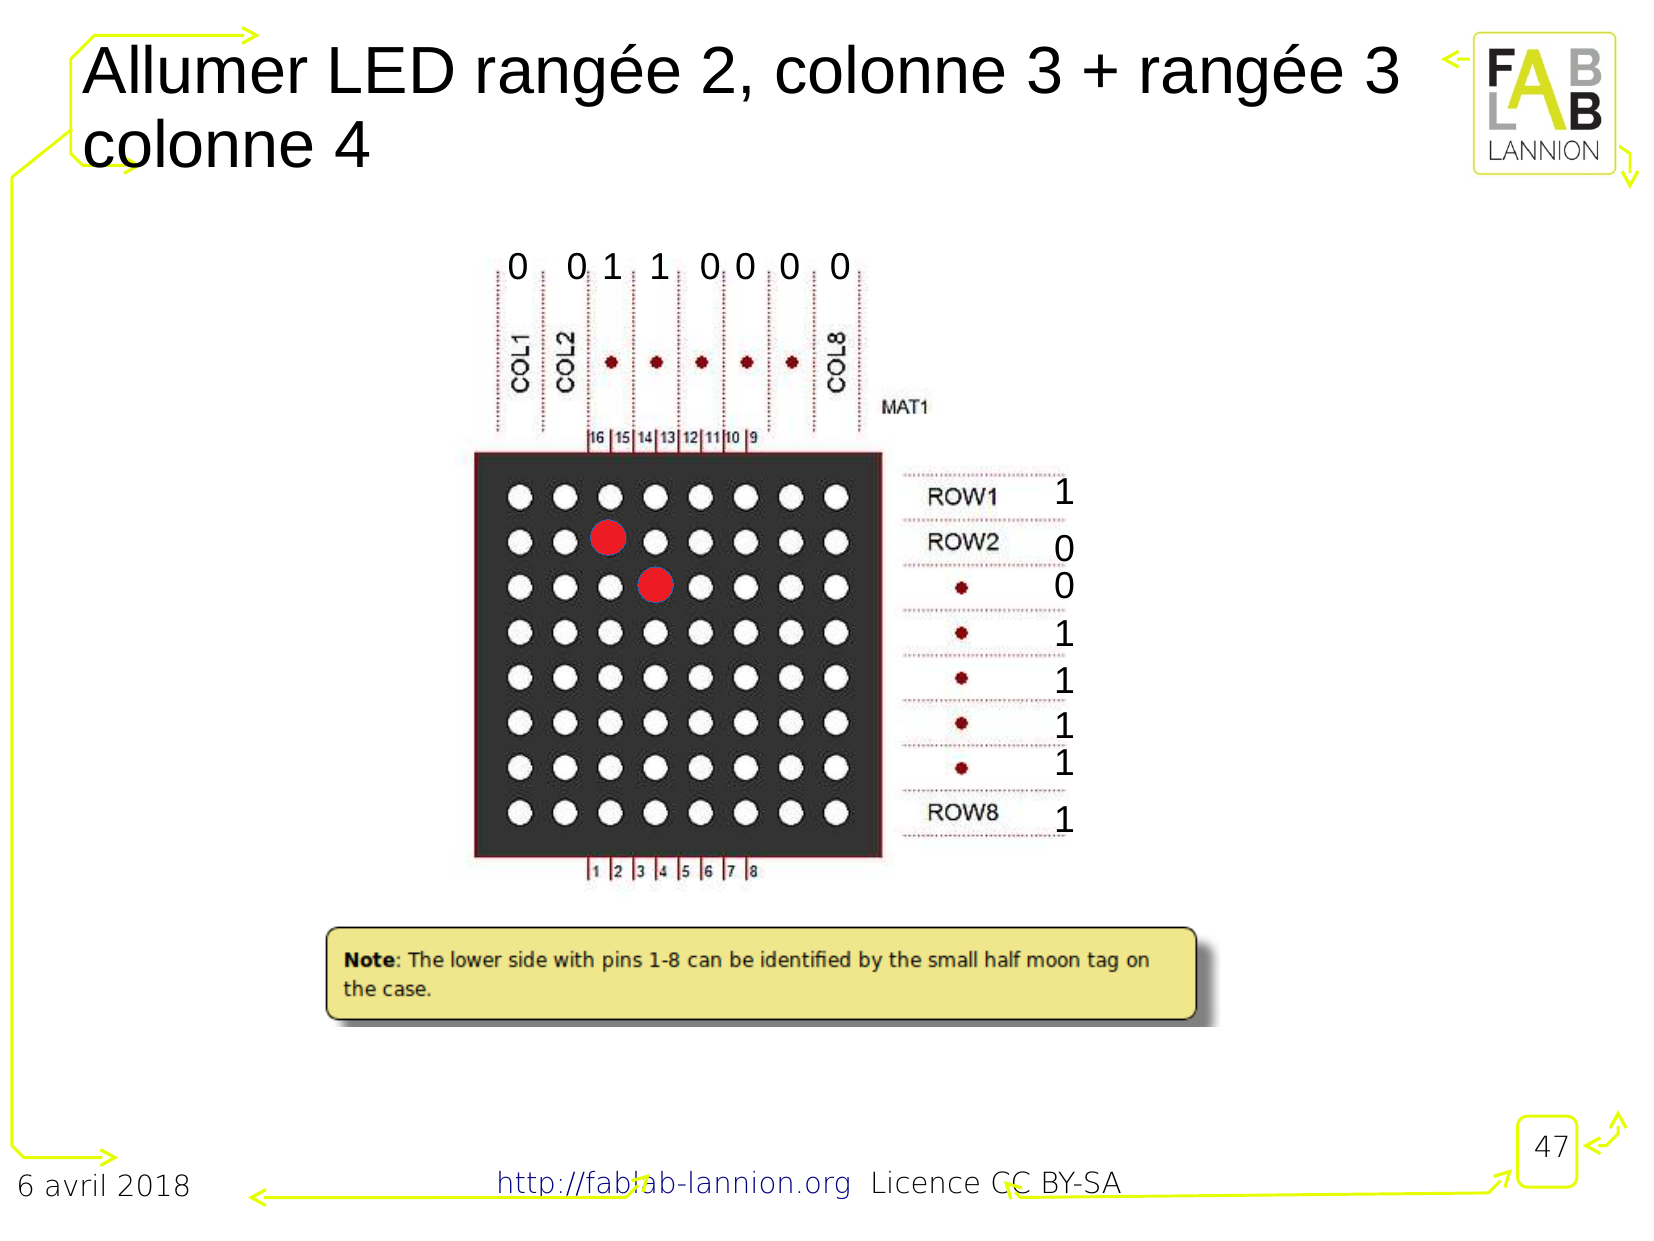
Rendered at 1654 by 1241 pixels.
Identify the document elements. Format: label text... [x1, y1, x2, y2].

text_box 0 [1039, 557, 1090, 604]
text_box 1 [1039, 791, 1090, 849]
text_box 1 [1039, 651, 1090, 696]
text_box 1 [634, 238, 685, 296]
text_box 1 [1039, 462, 1090, 520]
text_box 0 [551, 238, 603, 296]
text_box 0 [720, 238, 764, 296]
text_box 1 [603, 238, 634, 296]
text_box 1 [1039, 734, 1090, 791]
text_box [590, 519, 627, 556]
text_box 0 [492, 238, 544, 296]
picture [318, 256, 1220, 1027]
text_box 0 [764, 238, 814, 296]
text_box 1 [1039, 696, 1090, 734]
text_box 0 [685, 238, 720, 296]
text_box 1 [1039, 604, 1090, 651]
picture [1470, 29, 1619, 178]
title Allumer LED rangée 2, colonne 3 + rangée 3 colonne 4 [82, 32, 1441, 183]
text_box 0 [814, 238, 866, 296]
text_box [637, 566, 674, 603]
text_box 0 [1039, 520, 1087, 557]
